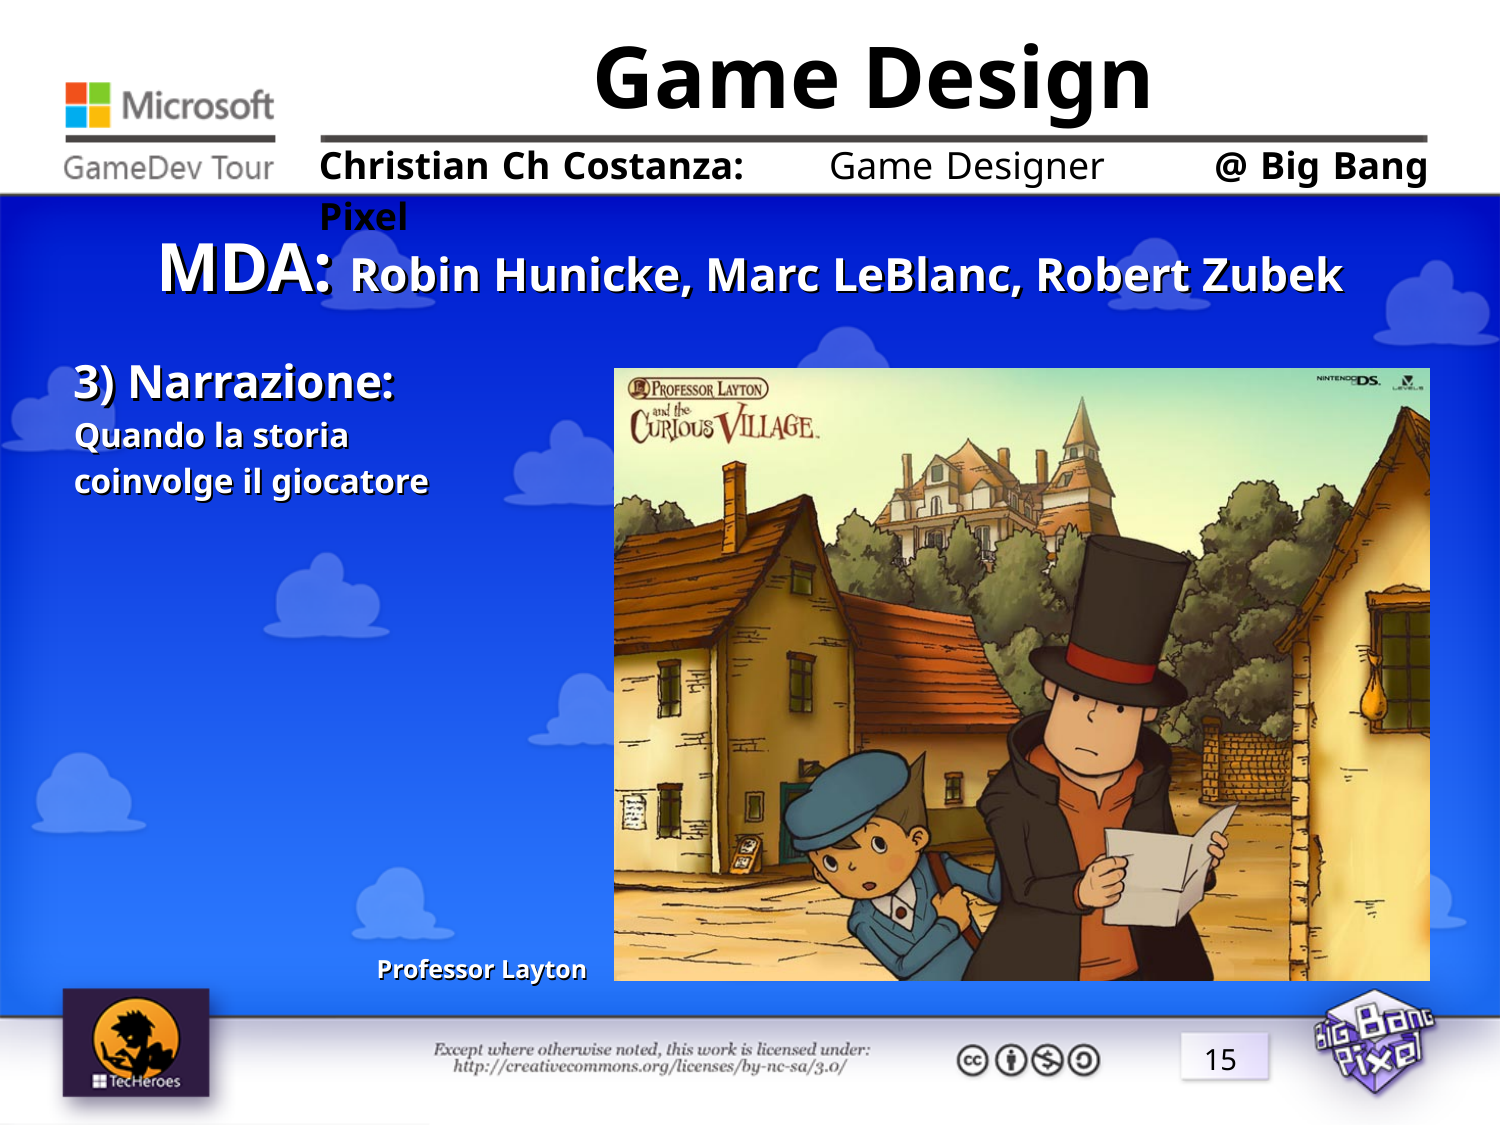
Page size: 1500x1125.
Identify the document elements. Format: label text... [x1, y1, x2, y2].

text_box Game Design [319, 9, 1430, 142]
text_box 3) Narrazione: Quando la storia coinvolge il giocatore [59, 342, 485, 985]
text_box MDA: Robin Hunicke, Marc LeBlanc, Robert Zubek [35, 212, 1465, 985]
text_box Professor Layton [64, 944, 603, 999]
text_box <numero> [1110, 1033, 1252, 1117]
text_box Christian Ch Costanza: Game Designer @ Big Bang Pixel [318, 124, 1430, 212]
picture [0, 0, 1500, 1125]
